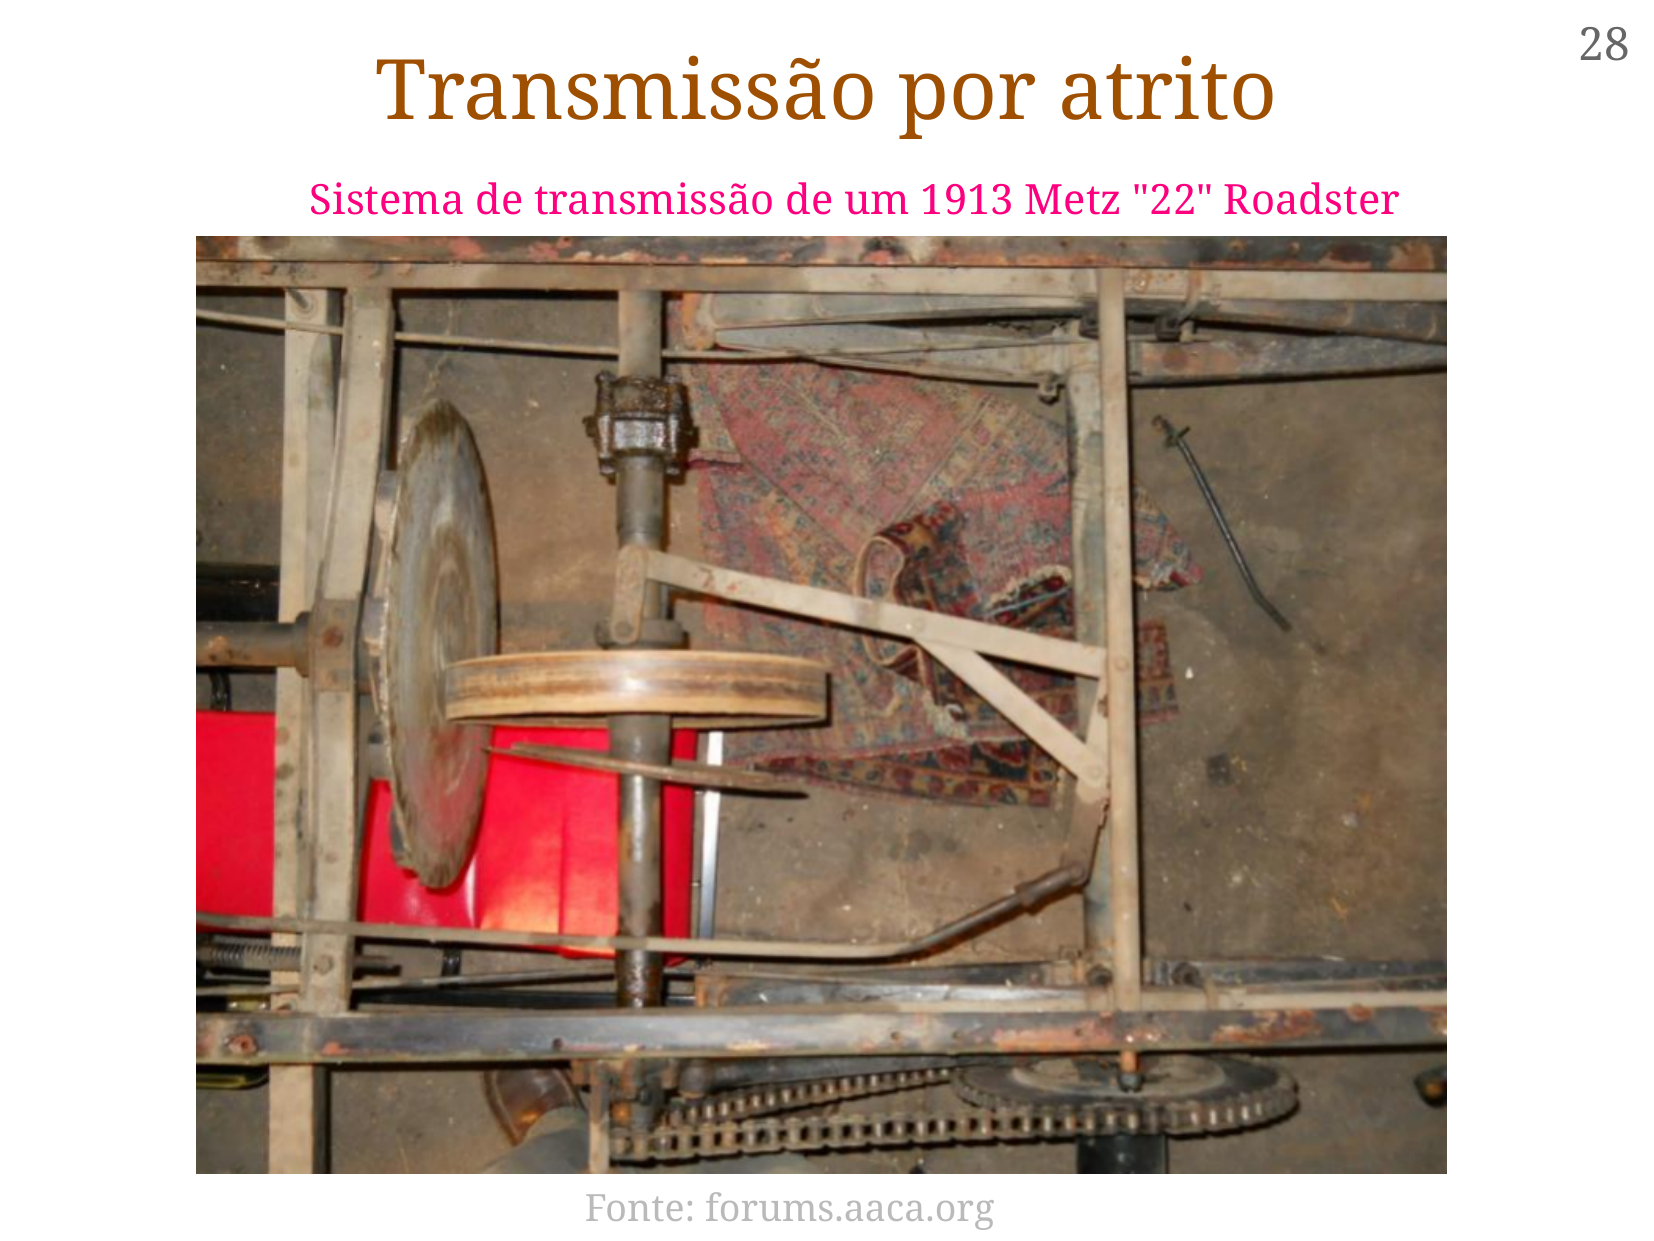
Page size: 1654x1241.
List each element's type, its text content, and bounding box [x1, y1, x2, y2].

title Transmissão por atrito [59, 29, 1595, 148]
picture [196, 236, 1447, 1174]
text_box Sistema de transmissão de um 1913 Metz "22" Roadster [295, 162, 1416, 235]
text_box Fonte: forums.aaca.org [569, 1173, 1056, 1240]
